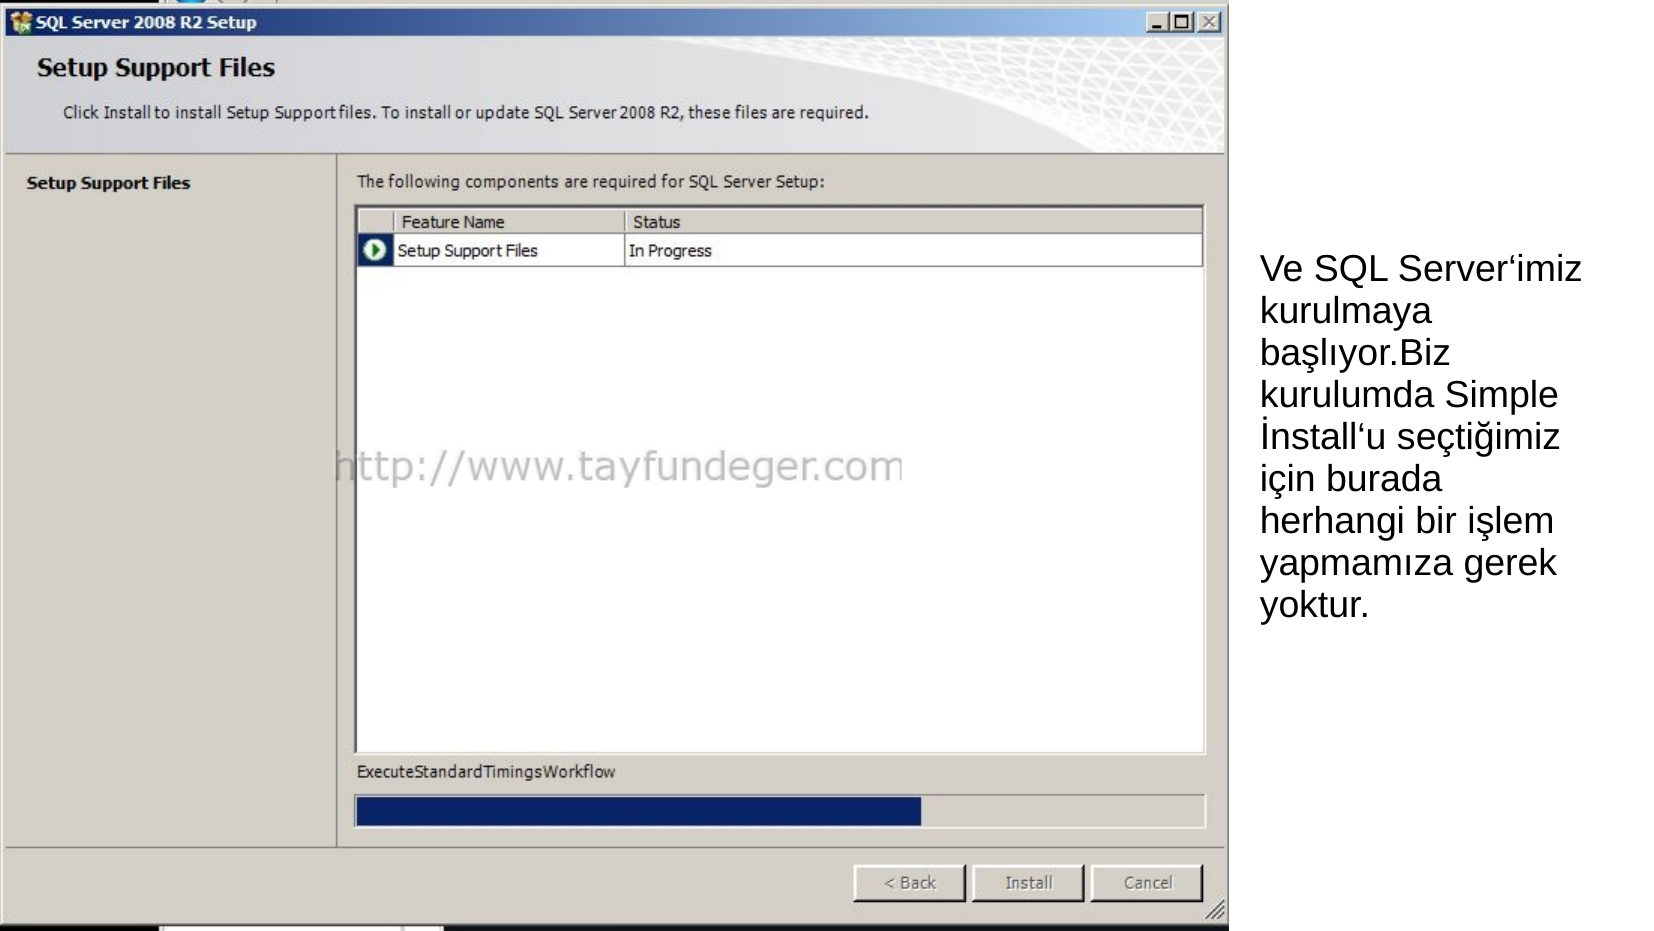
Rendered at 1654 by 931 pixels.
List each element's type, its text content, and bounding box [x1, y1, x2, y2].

picture [0, 0, 1229, 931]
text_box Ve SQL Server‘imiz kurulmaya başlıyor.Biz kurulumda Simple İnstall‘u seçtiğimiz için burada herhangi bir işlem yapmamıza gerek yoktur. [1245, 240, 1603, 629]
